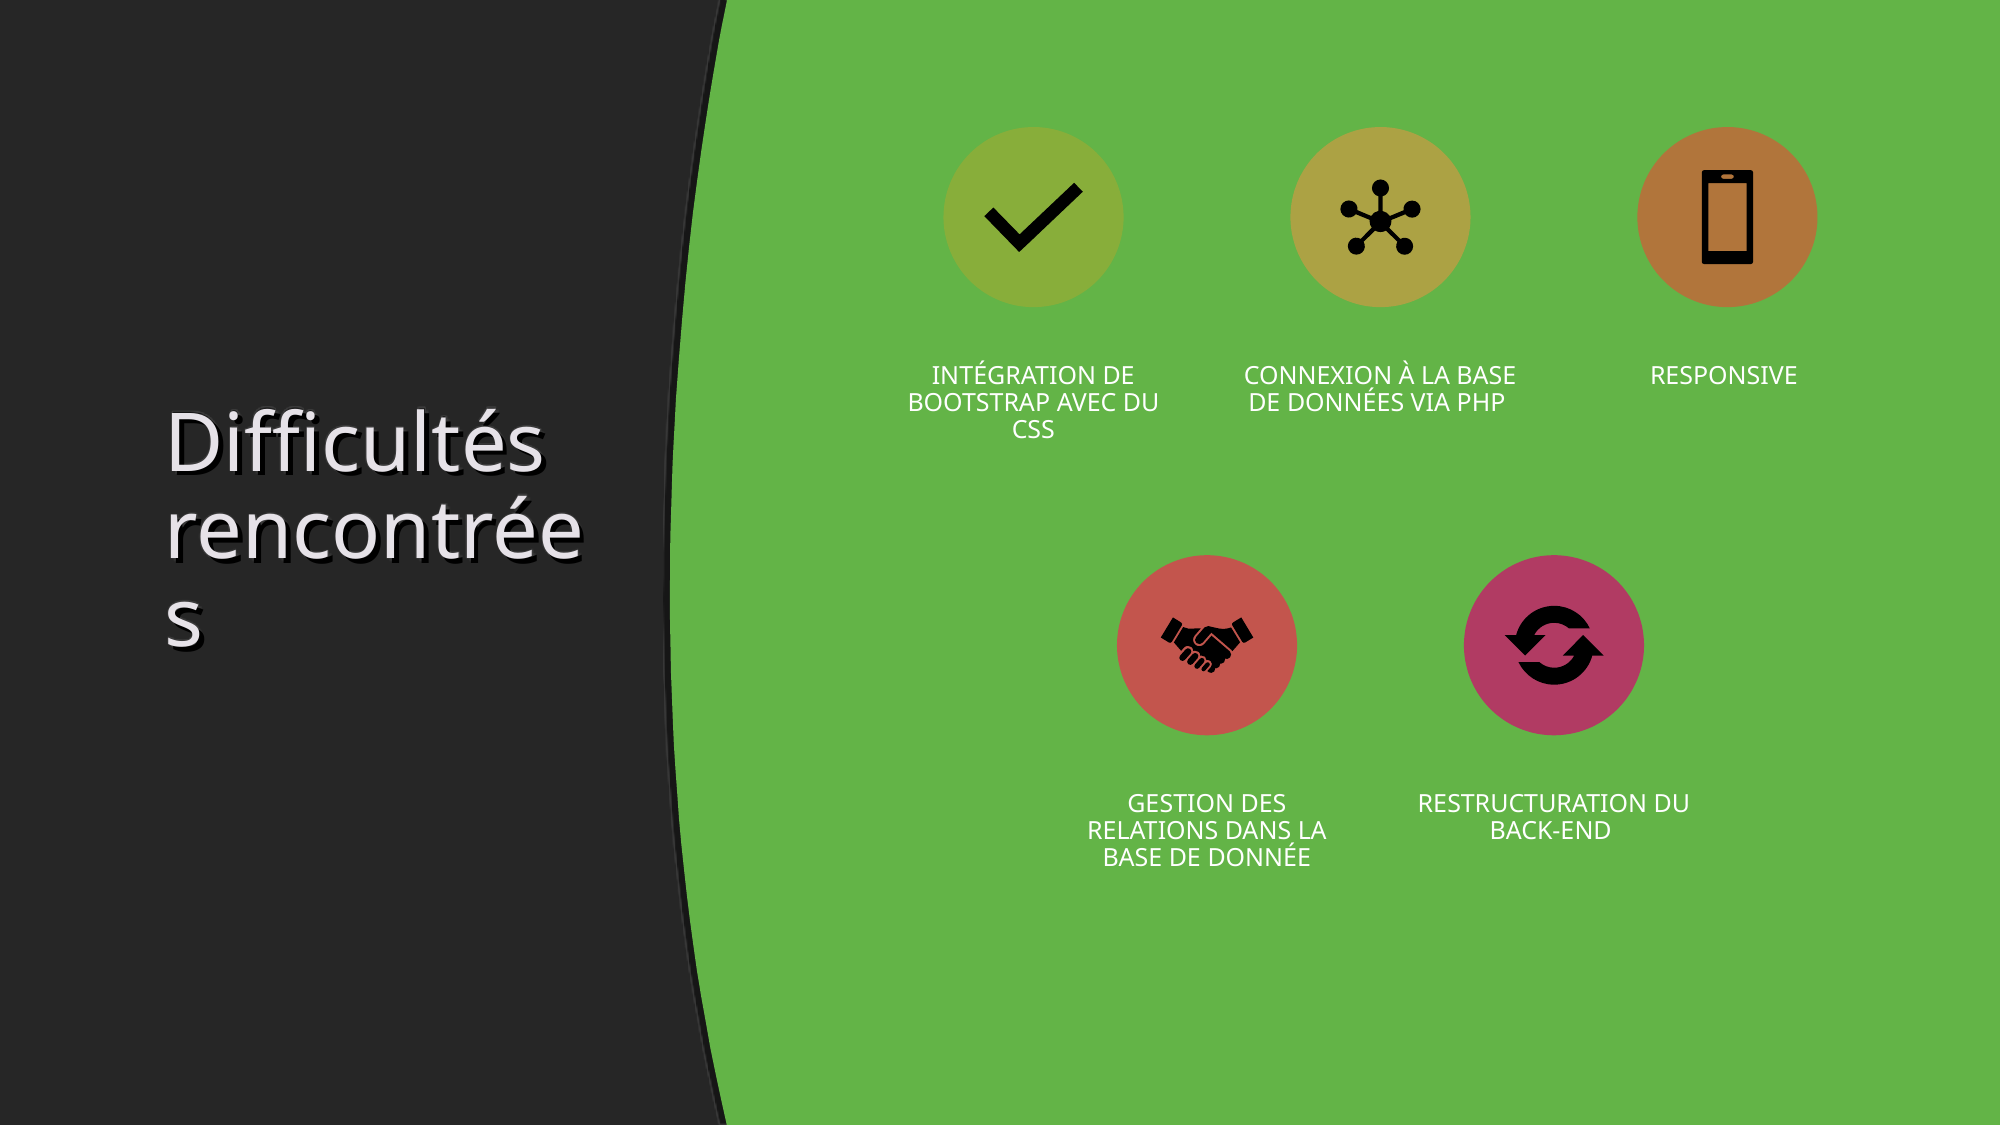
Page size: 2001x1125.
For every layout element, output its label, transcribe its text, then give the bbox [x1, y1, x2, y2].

text_box Restructuration du back-end [1406, 791, 1702, 910]
title Difficultés rencontrées [149, 99, 610, 966]
text_box Intégration de Bootstrap avec du CSS [885, 363, 1182, 482]
text_box Responsive [1579, 363, 1876, 482]
text_box Connexion à la base de données via PHP [1232, 363, 1529, 482]
text_box Gestion des relations dans la base de donnée [1059, 791, 1355, 910]
text_box [0, 0, 2000, 1125]
